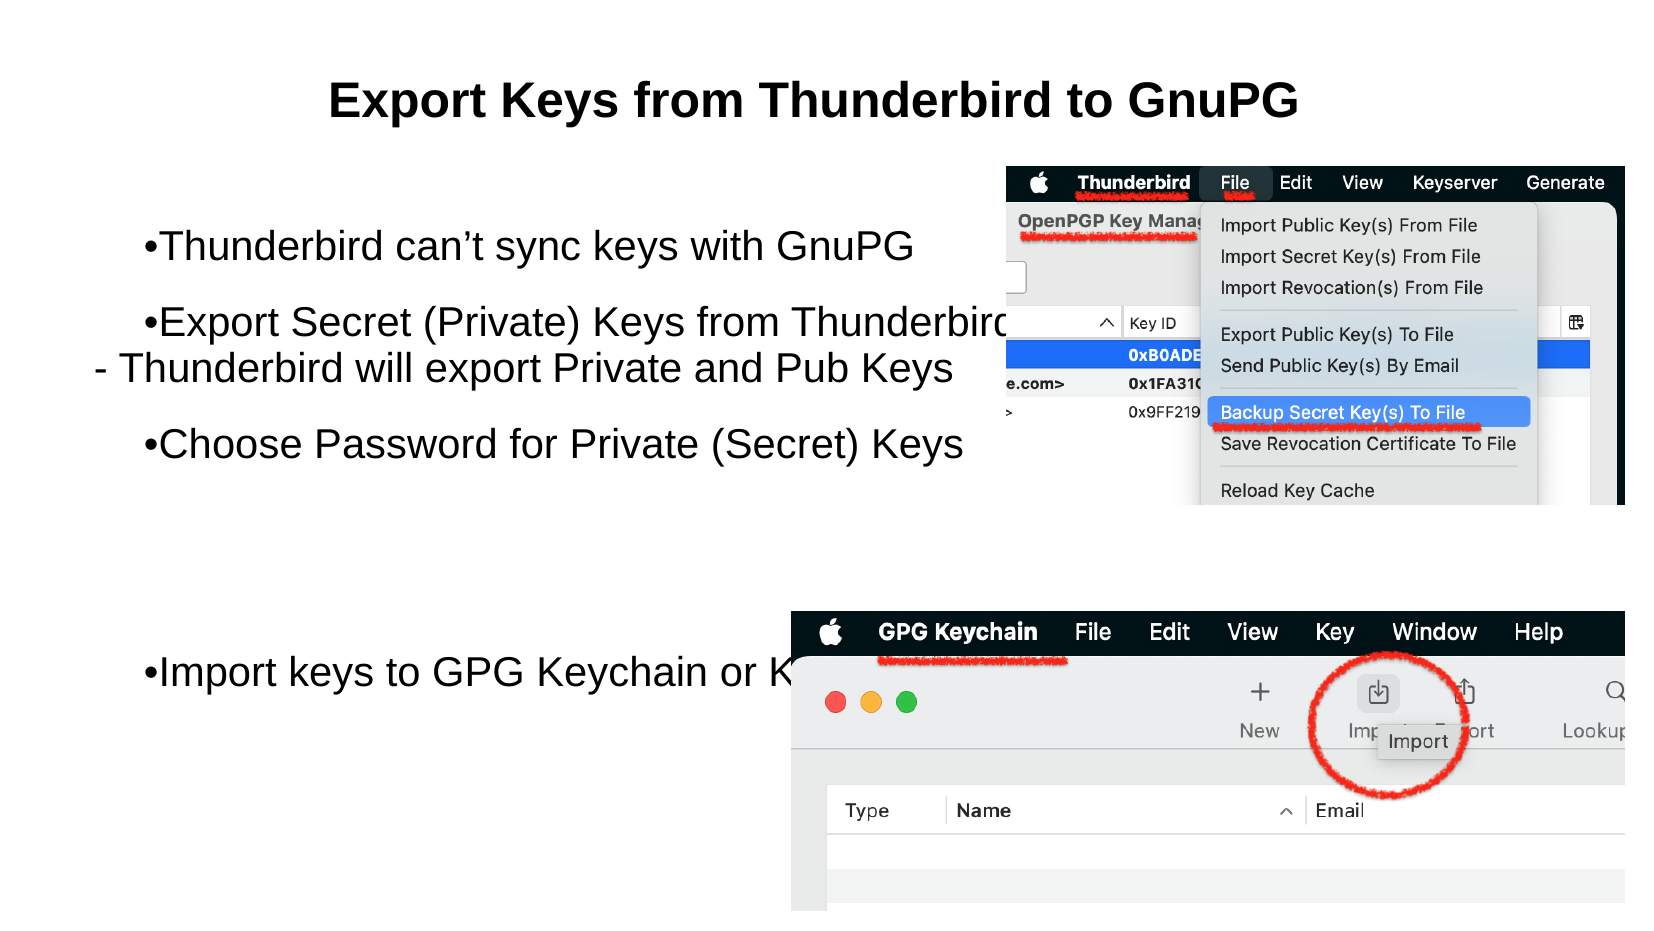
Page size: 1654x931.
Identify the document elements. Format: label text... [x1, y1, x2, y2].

picture [791, 611, 1625, 911]
list Thunderbird can’t sync keys with GnuPG Export Secret (Private) Keys from Thunderbird - Thunderbird will export Private and Pub Keys Choose Password for Private (Secret) Keys Import keys to GPG Keychain or Kleopatra [39, 222, 1452, 862]
picture [1006, 166, 1625, 505]
title Export Keys from Thunderbird to GnuPG [108, 42, 1521, 158]
